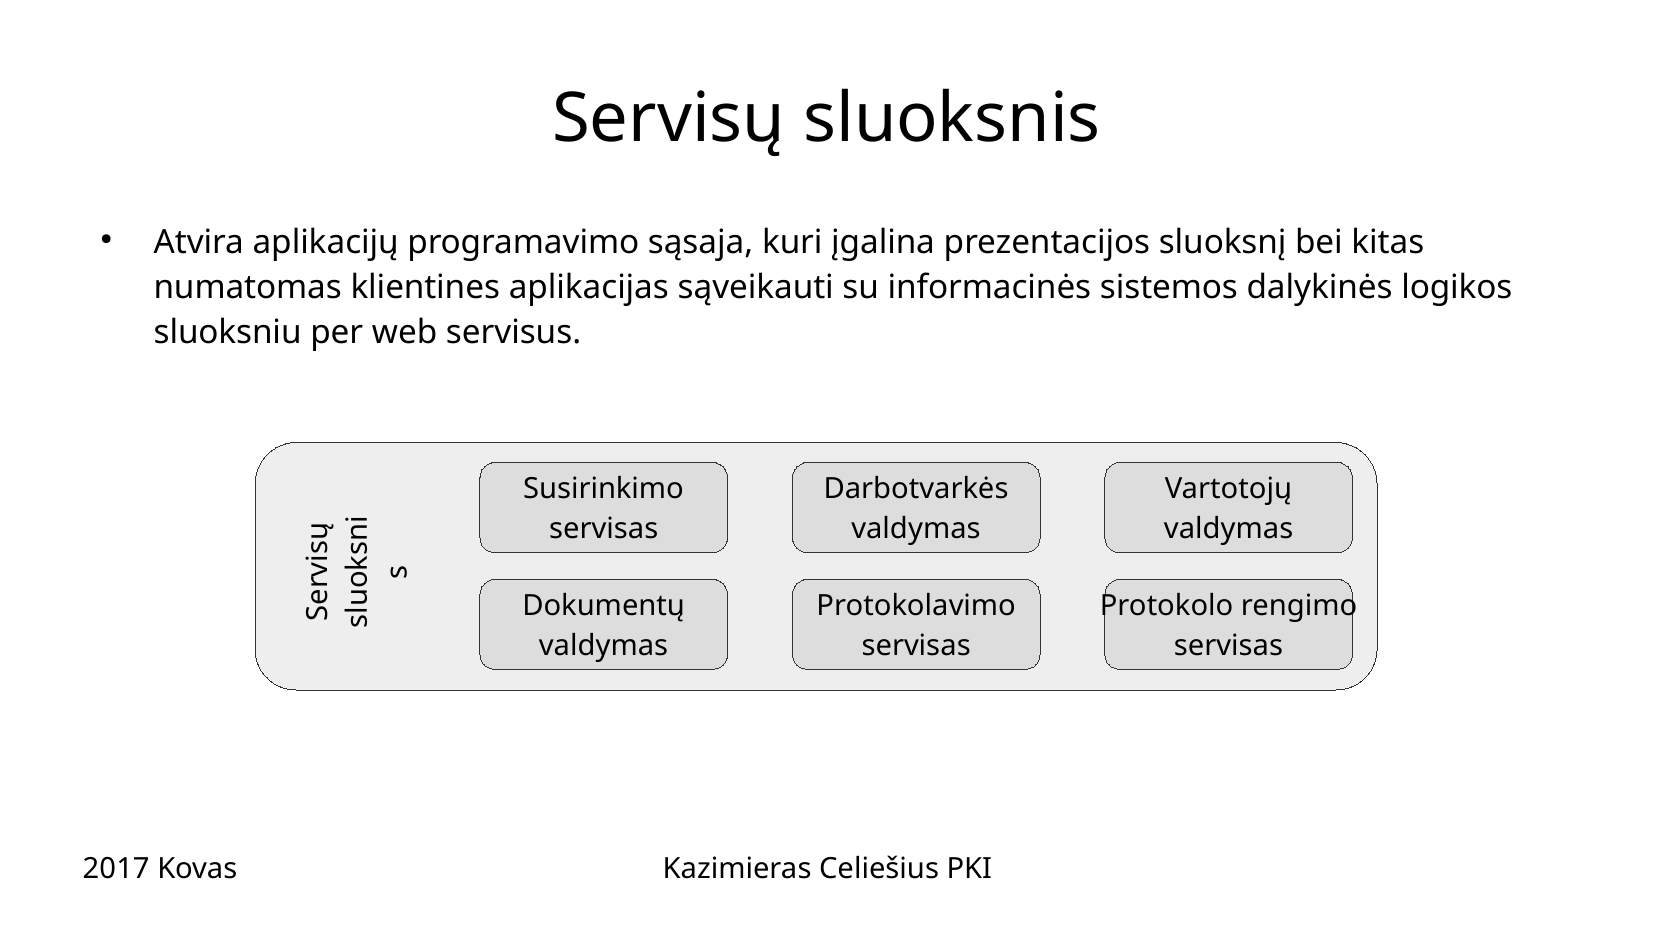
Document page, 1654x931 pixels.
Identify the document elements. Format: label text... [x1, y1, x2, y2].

text_box Susirinkimo servisas [479, 462, 728, 553]
text_box Vartotojų valdymas [1104, 462, 1353, 553]
text_box Protokolavimo servisas [792, 579, 1041, 670]
text_box Servisų sluoksnis [288, 492, 374, 644]
text_box Protokolo rengimo servisas [1104, 579, 1353, 670]
list Atvira aplikacijų programavimo sąsaja, kuri įgalina prezentacijos sluoksnį bei kitas numatomas klientines aplikacijas sąveikauti su informacinės sistemos dalykinės logikos sluoksniu per web servisus. [82, 217, 1571, 757]
title Servisų sluoksnis [82, 37, 1571, 193]
text_box Dokumentų valdymas [479, 579, 728, 670]
text_box [255, 442, 1378, 691]
text_box Darbotvarkės valdymas [792, 462, 1041, 553]
